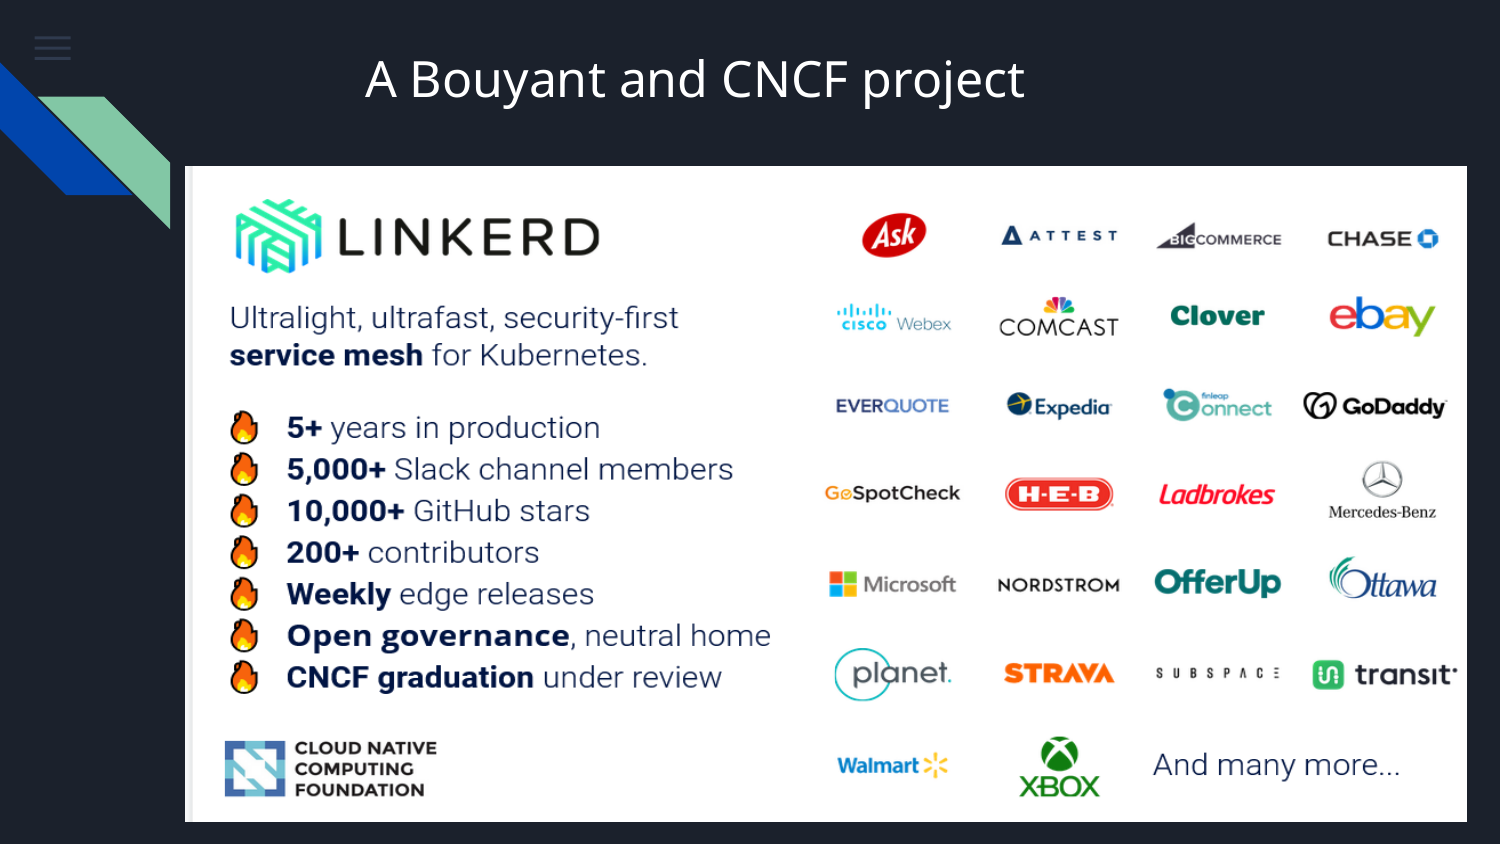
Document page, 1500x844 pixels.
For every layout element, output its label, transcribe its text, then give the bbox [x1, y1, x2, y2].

text_box A Bouyant and CNCF project [349, 32, 1234, 123]
picture [185, 166, 1467, 822]
